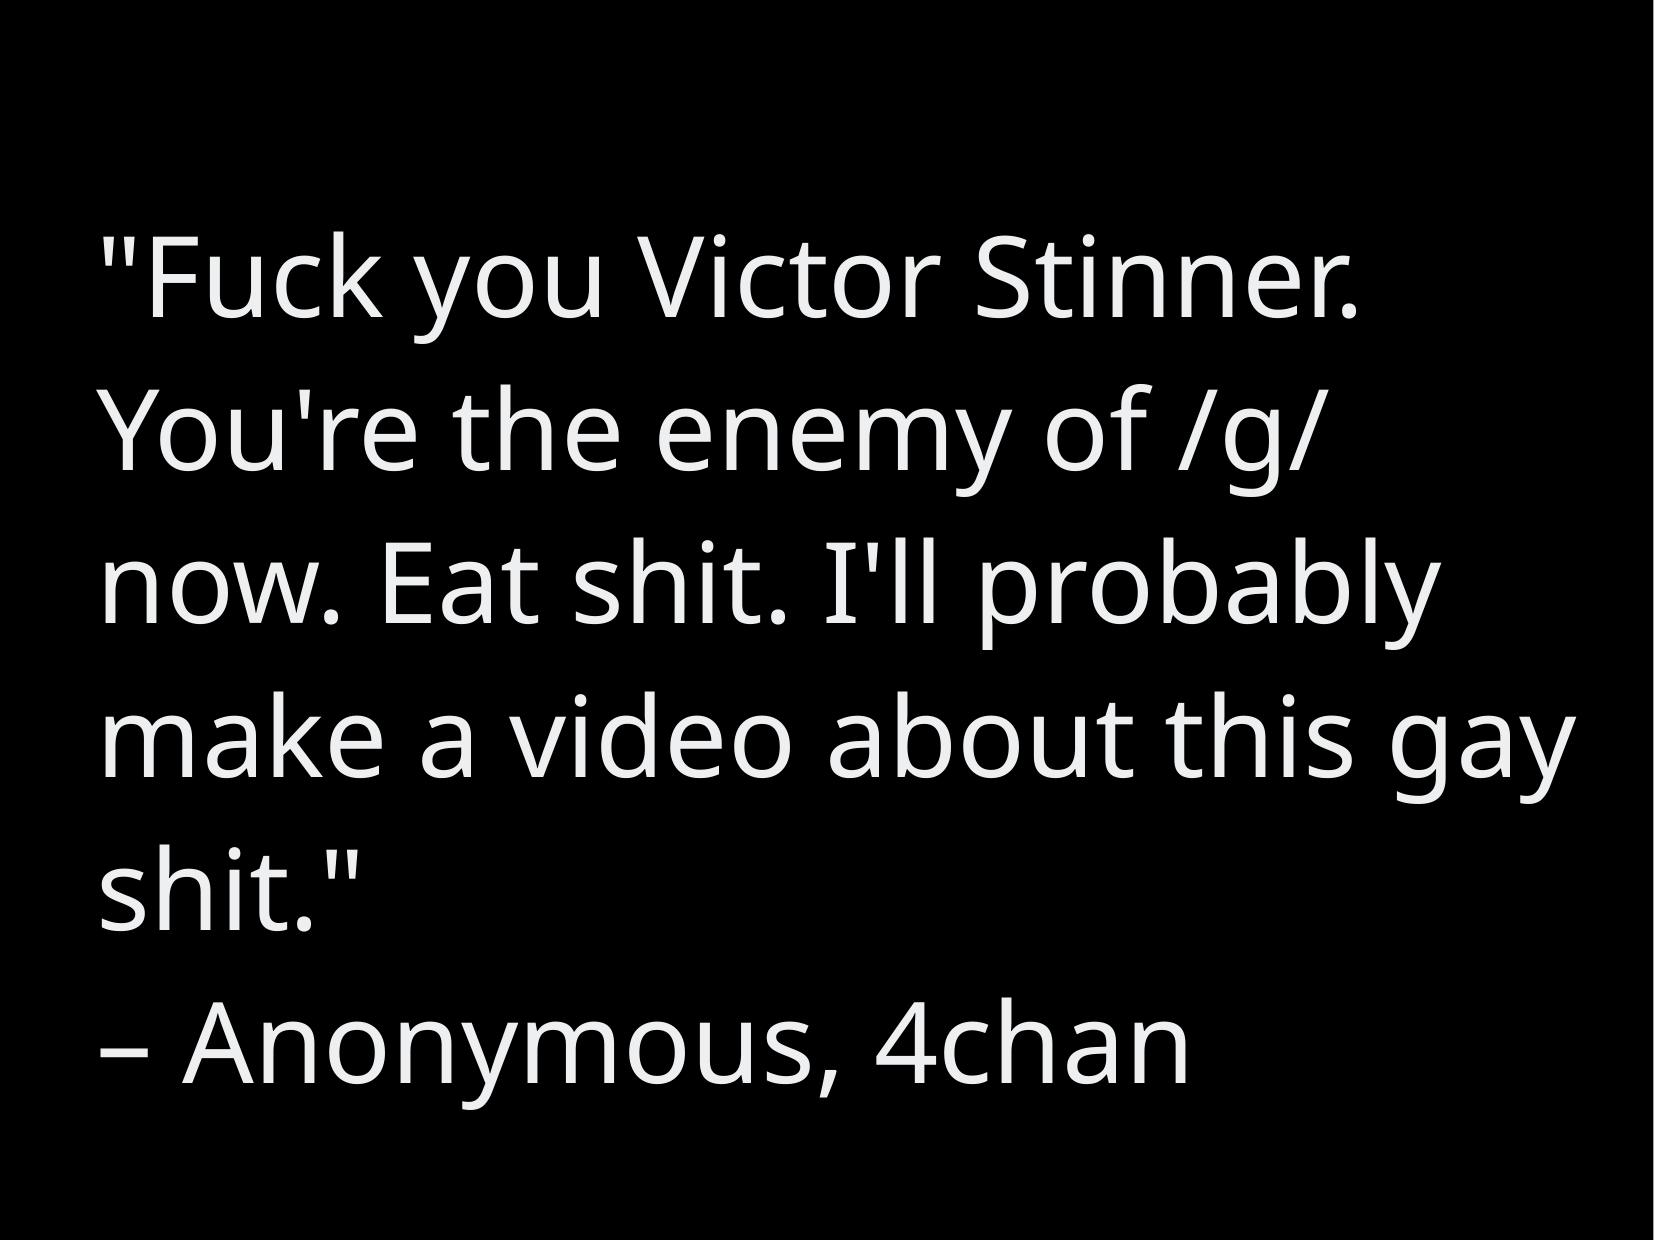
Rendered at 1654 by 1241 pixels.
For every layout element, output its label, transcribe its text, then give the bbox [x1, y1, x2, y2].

text_box "Fuck you Victor Stinner. You're the enemy of /g/ now. Eat shit. I'll probably make a video about this gay shit." – Anonymous, 4chan [82, 189, 1610, 1009]
